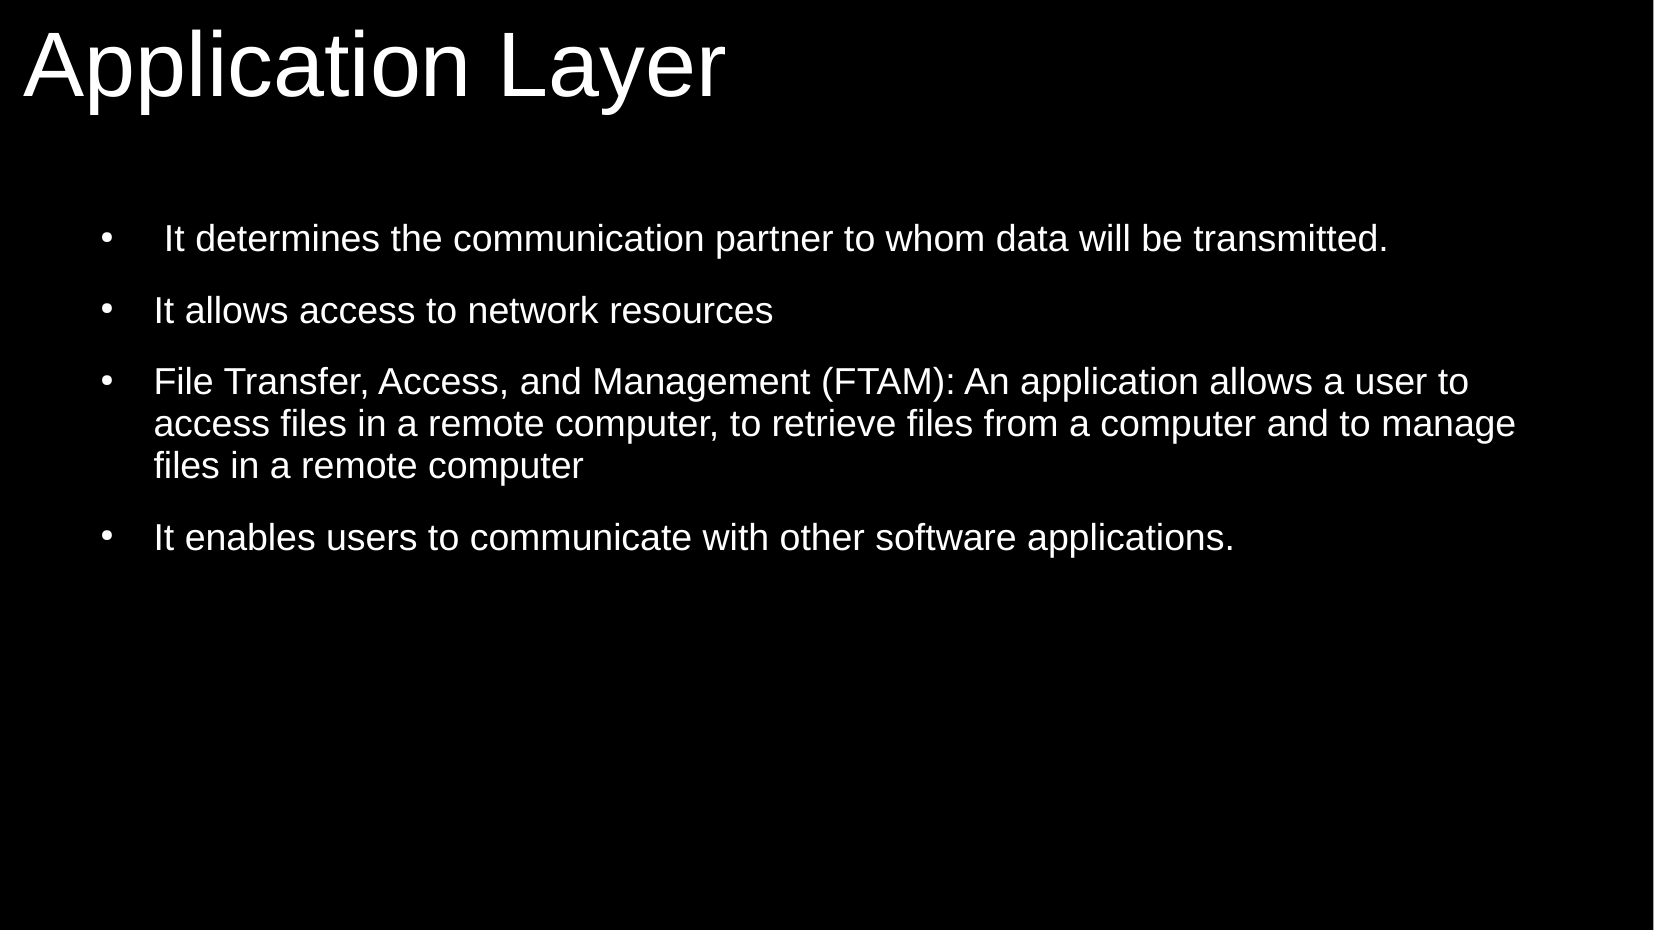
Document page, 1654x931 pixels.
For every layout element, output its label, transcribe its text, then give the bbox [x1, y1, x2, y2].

list It determines the communication partner to whom data will be transmitted. It allows access to network resources File Transfer, Access, and Management (FTAM): An application allows a user to access files in a remote computer, to retrieve files from a computer and to manage files in a remote computer It enables users to communicate with other software applications. [82, 217, 1571, 758]
title Application Layer [23, 11, 1589, 119]
